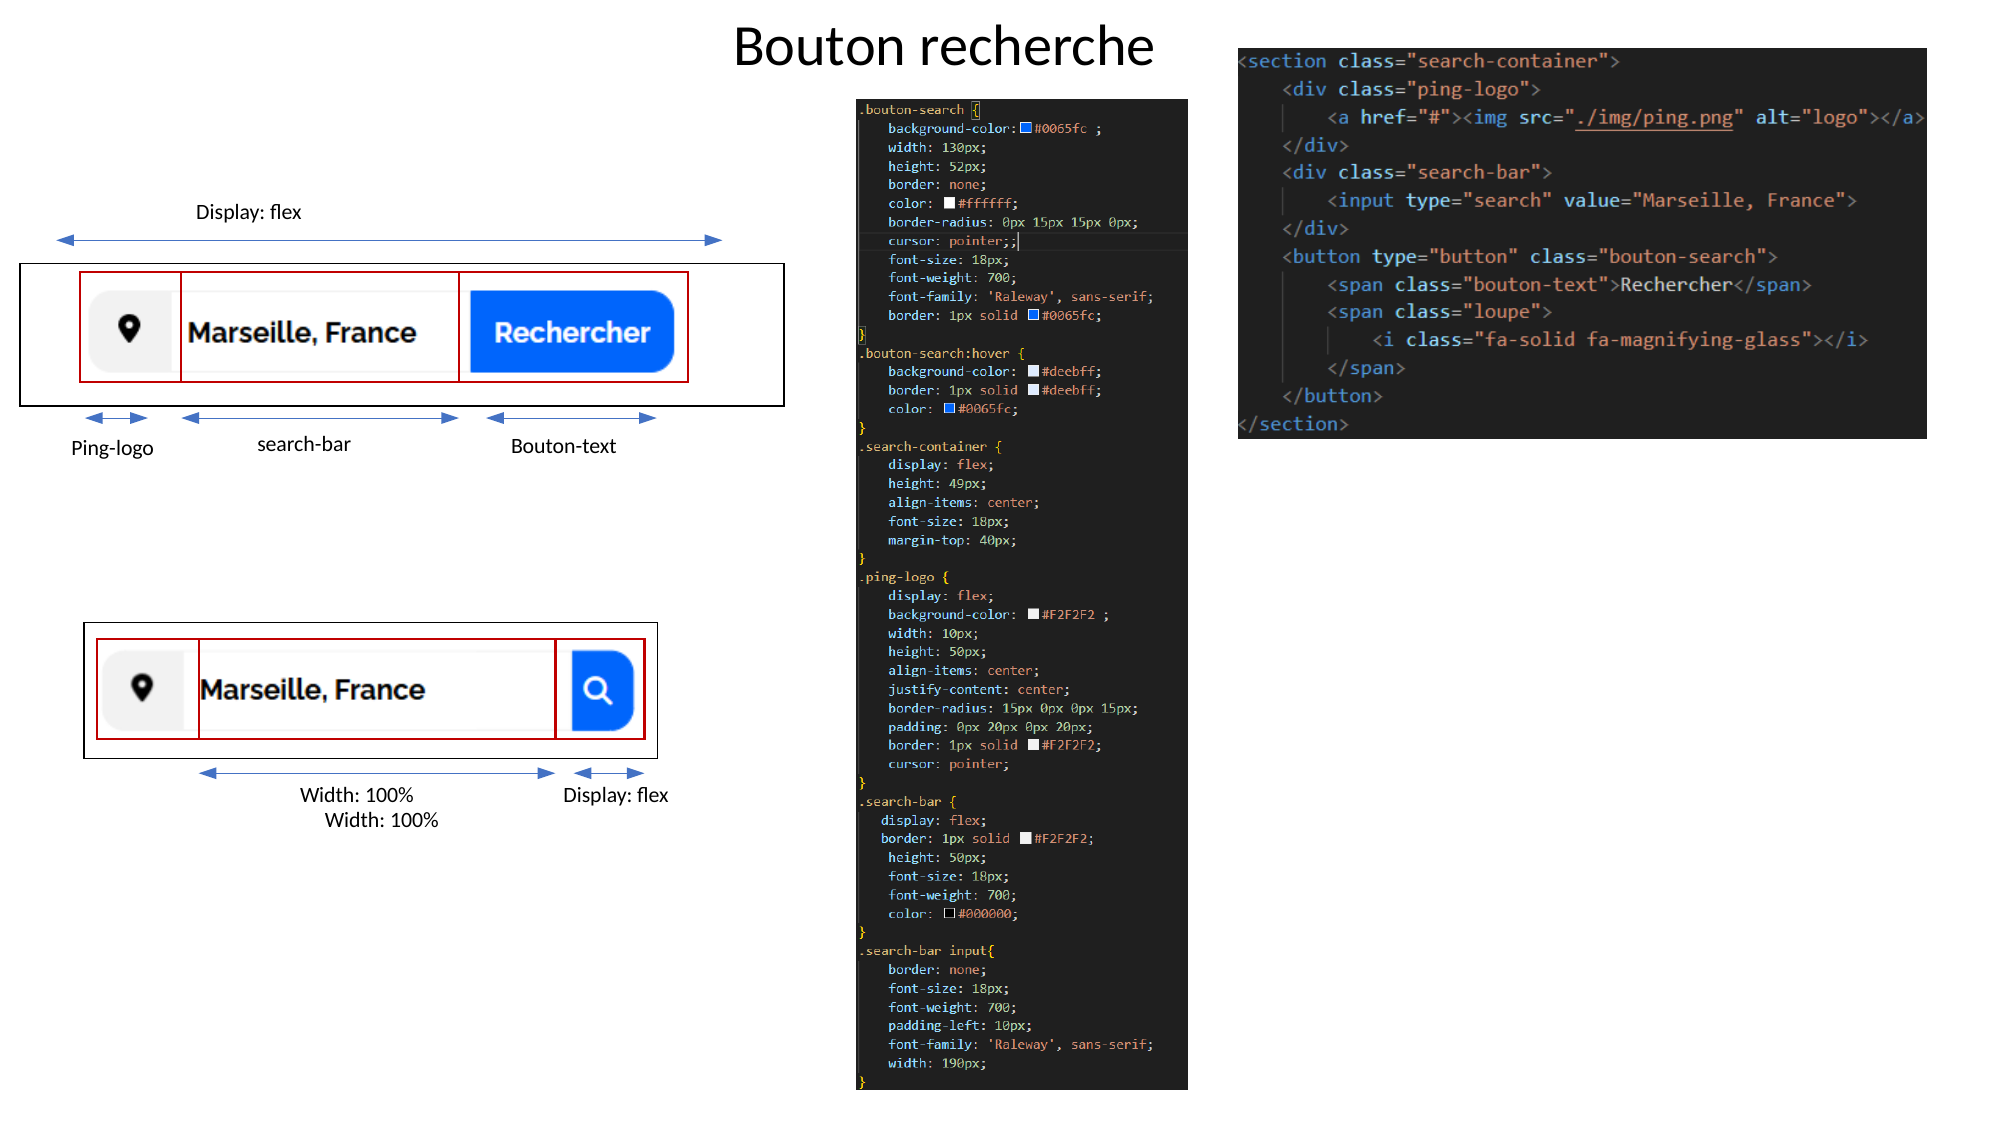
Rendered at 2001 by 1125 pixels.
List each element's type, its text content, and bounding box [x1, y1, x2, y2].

text_box Width: 100% [309, 798, 485, 840]
text_box Bouton-text [496, 424, 671, 467]
picture [856, 99, 1188, 1090]
text_box Bouton recherche [718, 0, 1678, 86]
text_box Display: flex [181, 189, 356, 232]
text_box search-bar [242, 422, 417, 464]
picture [84, 623, 657, 758]
text_box Ping-logo [56, 426, 231, 469]
text_box Width: 100% [284, 773, 460, 815]
picture [1238, 48, 1927, 439]
picture [20, 264, 784, 406]
text_box Display: flex [548, 773, 723, 815]
